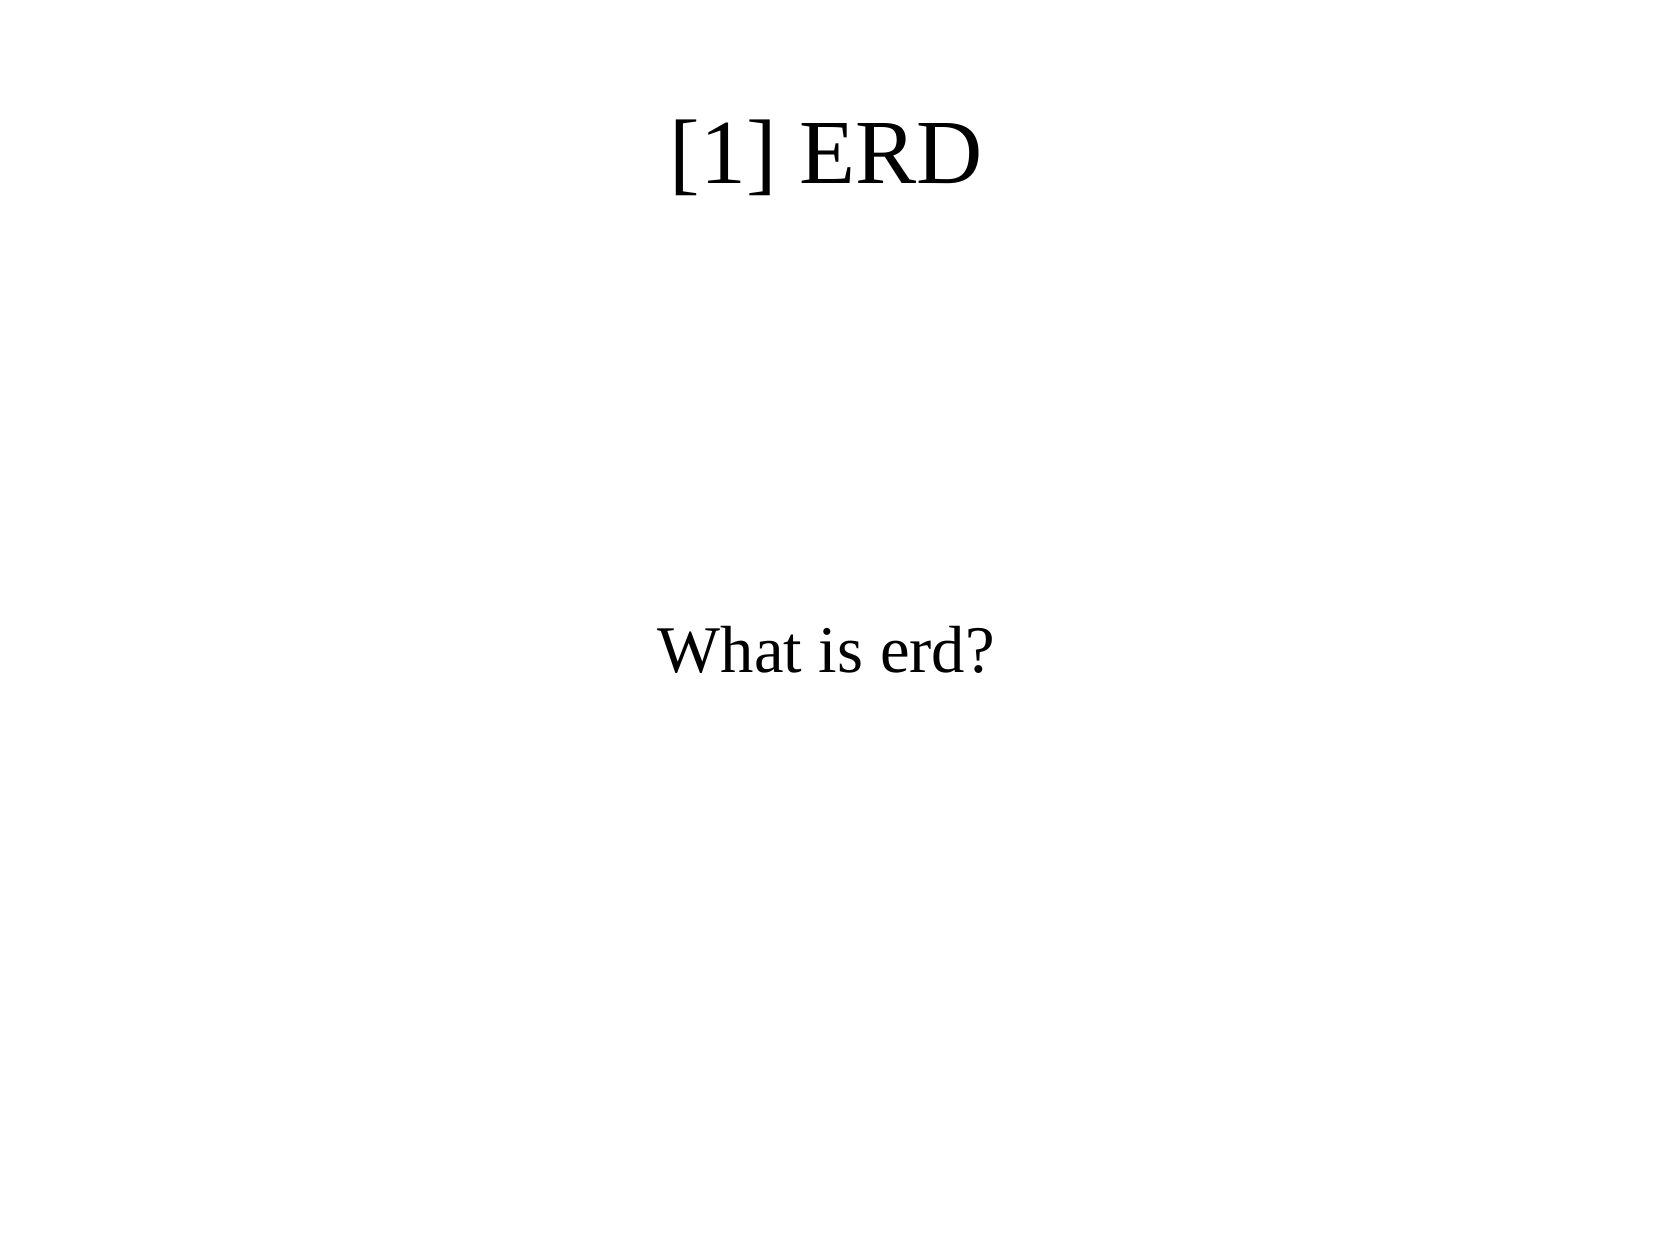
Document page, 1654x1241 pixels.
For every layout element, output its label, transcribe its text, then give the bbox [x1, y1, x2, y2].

title [1] ERD [82, 49, 1571, 257]
subtitle What is erd? [82, 290, 1571, 1010]
